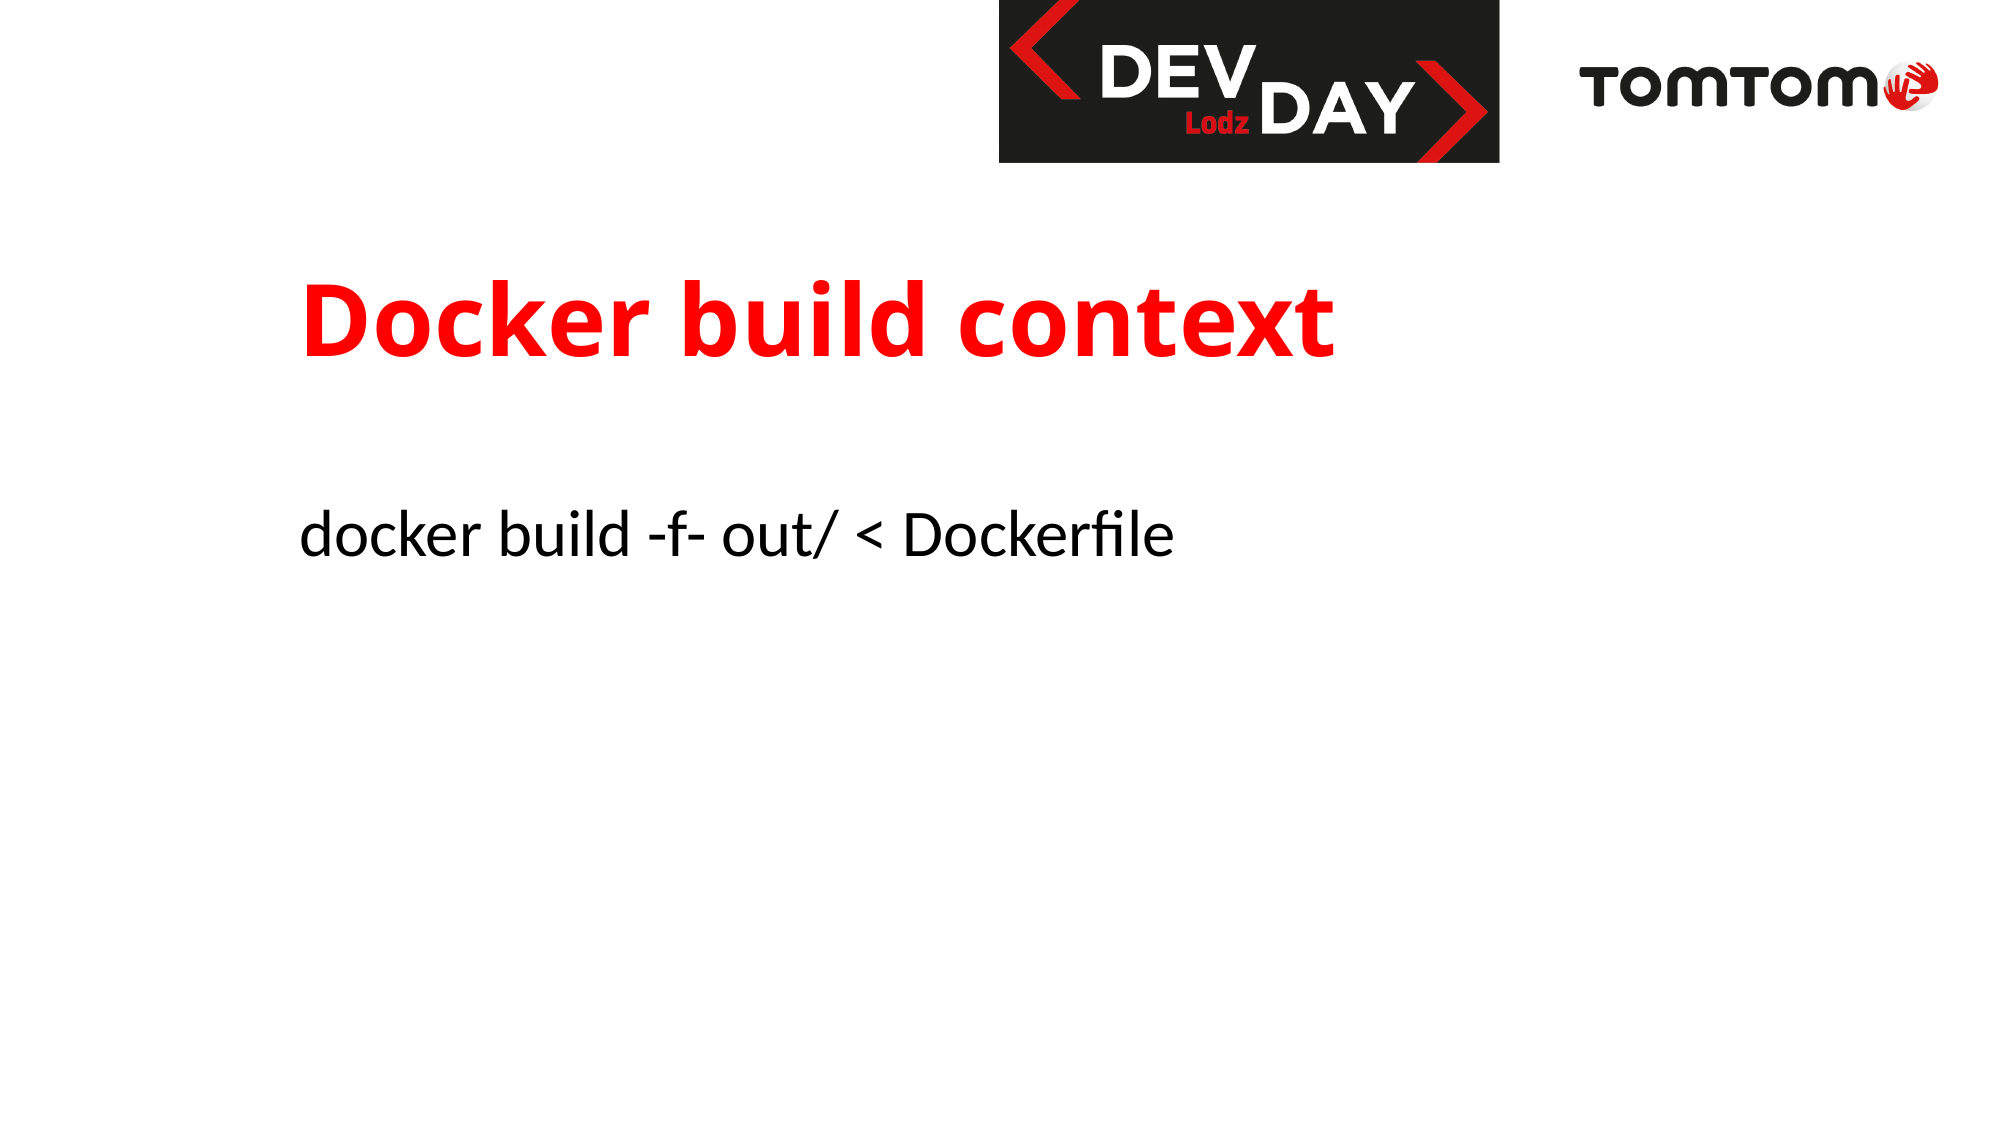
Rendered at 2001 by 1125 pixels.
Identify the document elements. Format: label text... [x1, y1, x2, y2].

text_box Docker build context [283, 249, 1717, 385]
picture [999, 0, 2000, 164]
text_box docker build -f- out/ < Dockerfile [284, 437, 1718, 577]
